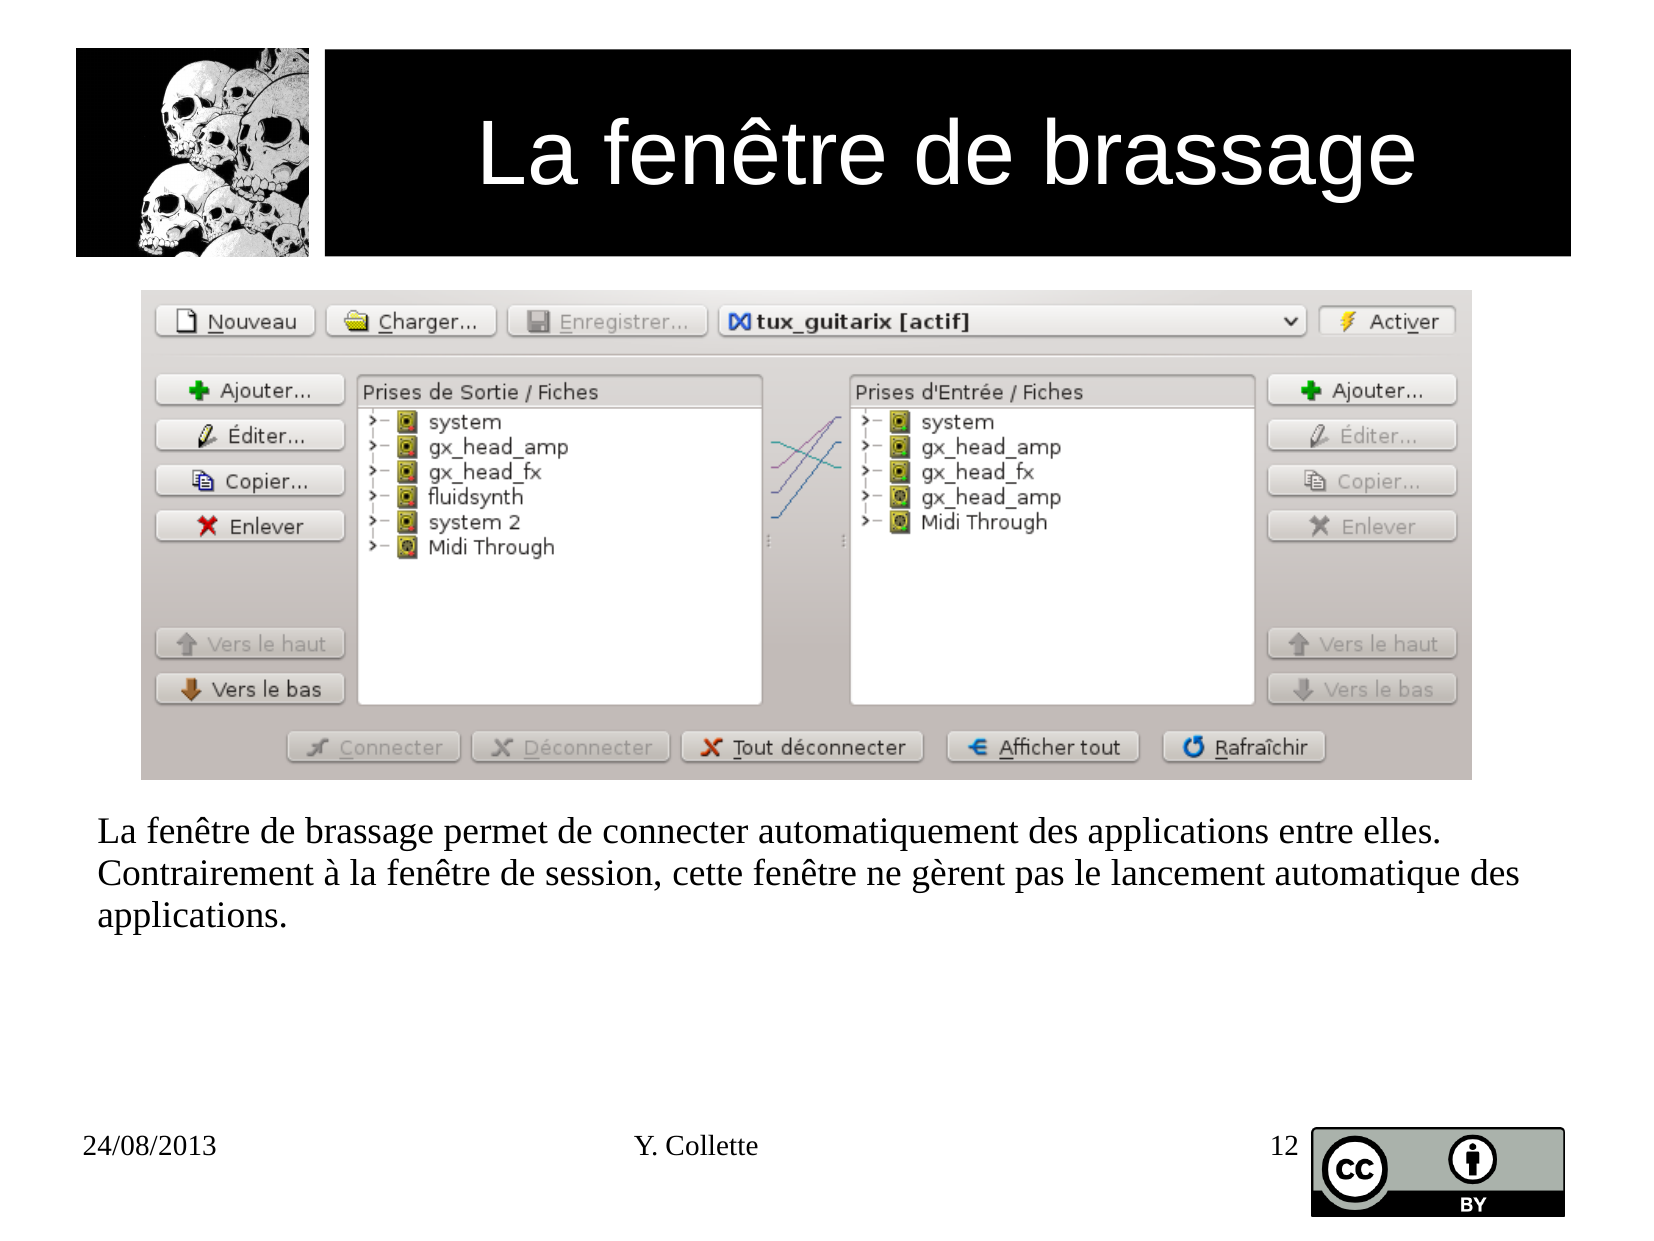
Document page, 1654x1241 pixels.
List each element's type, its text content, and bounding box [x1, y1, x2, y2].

title La fenêtre de brassage [324, 49, 1571, 257]
picture [141, 290, 1472, 780]
text_box La fenêtre de brassage permet de connecter automatiquement des applications entre elles. Contrairement à la fenêtre de session, cette fenêtre ne gèrent pas le lancement automatique des applications. [82, 803, 1548, 943]
picture [1311, 1127, 1565, 1217]
picture [76, 48, 309, 257]
